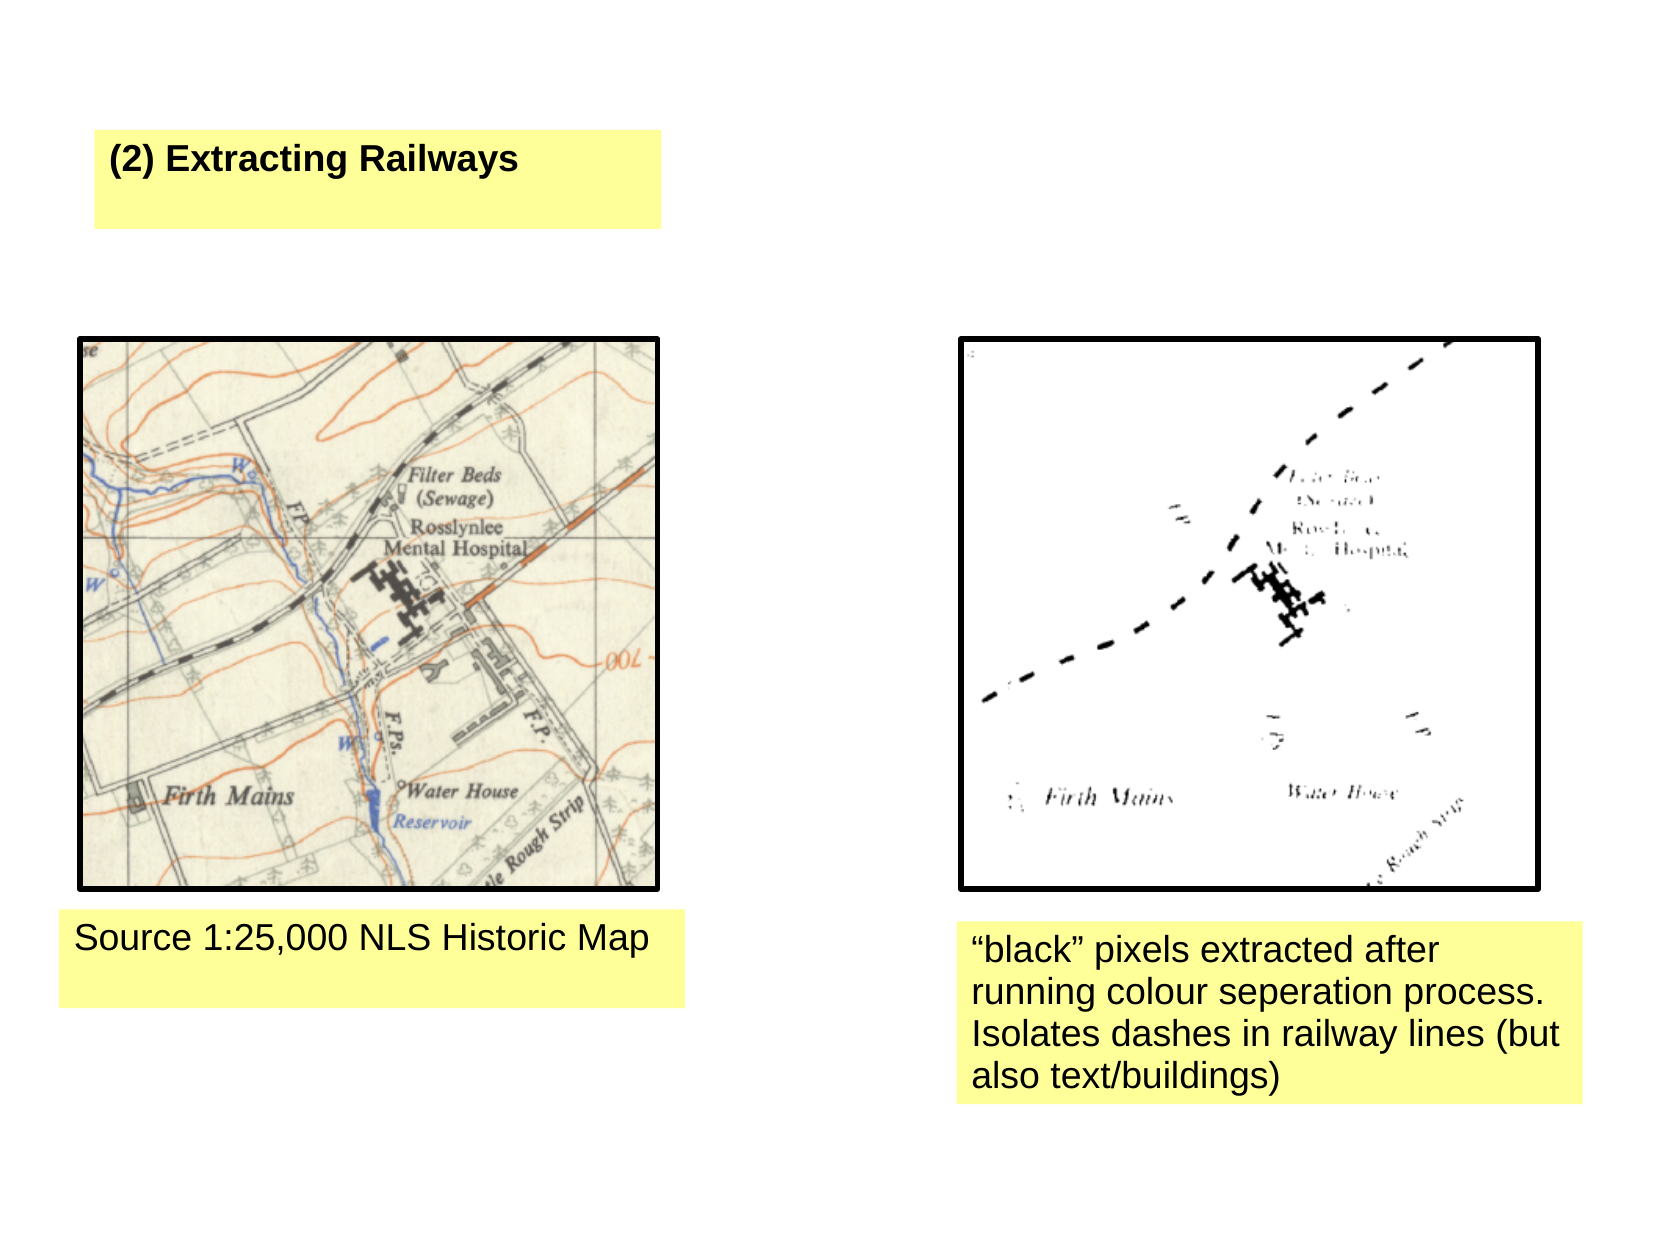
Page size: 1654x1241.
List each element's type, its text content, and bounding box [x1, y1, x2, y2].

picture [963, 342, 1536, 886]
text_box (2) Extracting Railways [94, 129, 662, 229]
text_box Source 1:25,000 NLS Historic Map [59, 909, 686, 1009]
text_box “black” pixels extracted after running colour seperation process. Isolates dashes in railway lines (but also text/buildings) [956, 921, 1583, 1105]
picture [82, 342, 655, 886]
